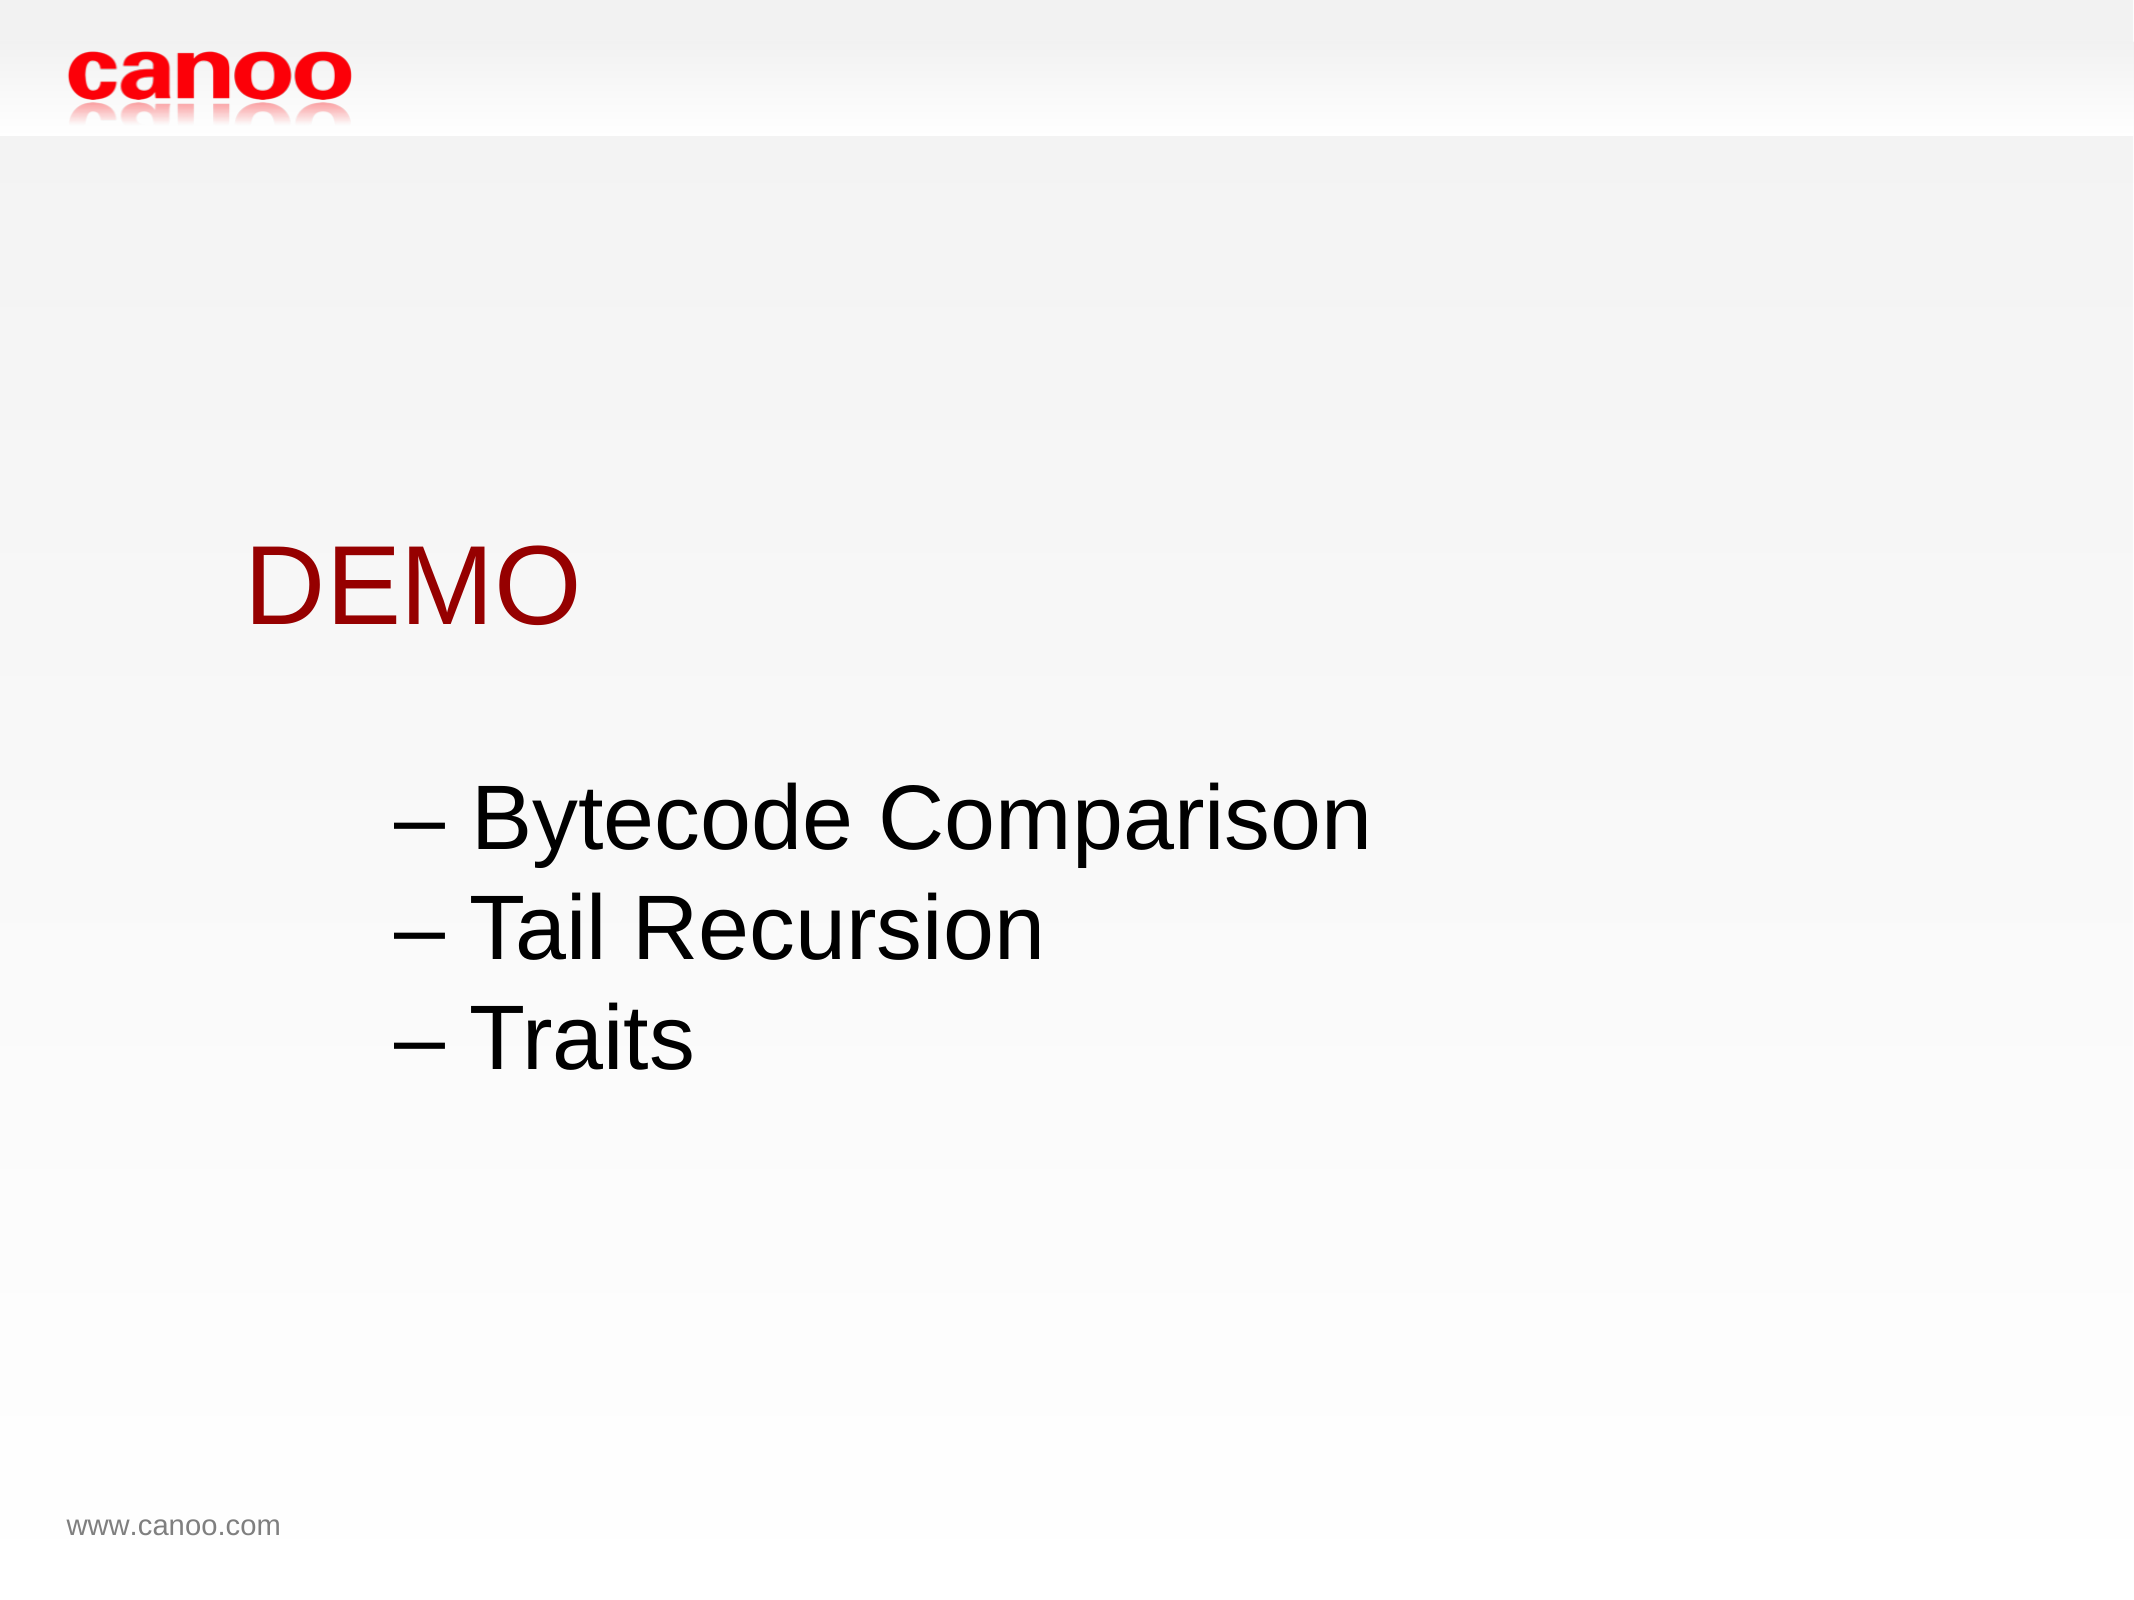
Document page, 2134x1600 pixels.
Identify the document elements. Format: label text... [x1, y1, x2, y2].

title DEMO – Bytecode Comparison – Tail Recursion – Traits [236, 504, 1897, 1096]
picture [65, 48, 353, 154]
